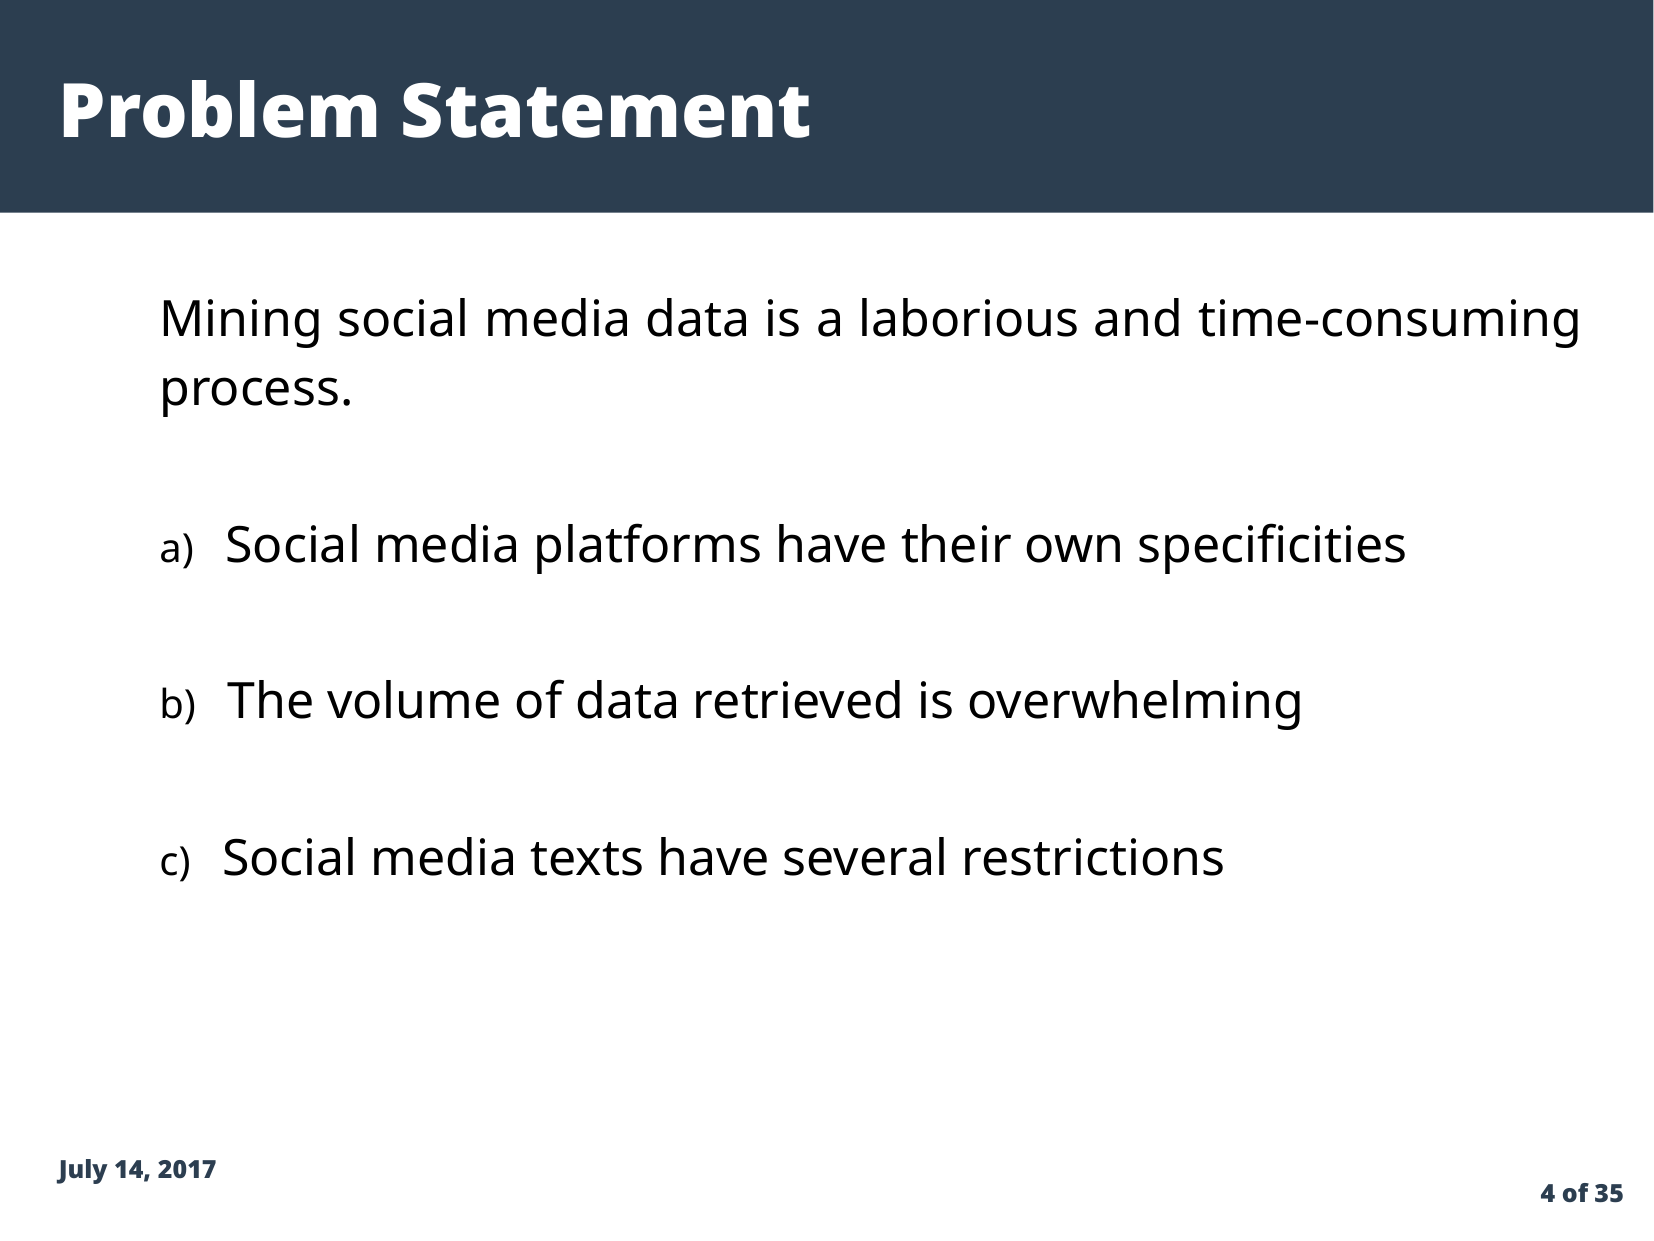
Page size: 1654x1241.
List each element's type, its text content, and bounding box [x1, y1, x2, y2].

title Problem Statement [59, 29, 1595, 187]
text_box Mining social media data is a laborious and time-consuming process. Social media platforms have their own specificities The volume of data retrieved is overwhelming Social media texts have several restrictions [70, 283, 1583, 1056]
